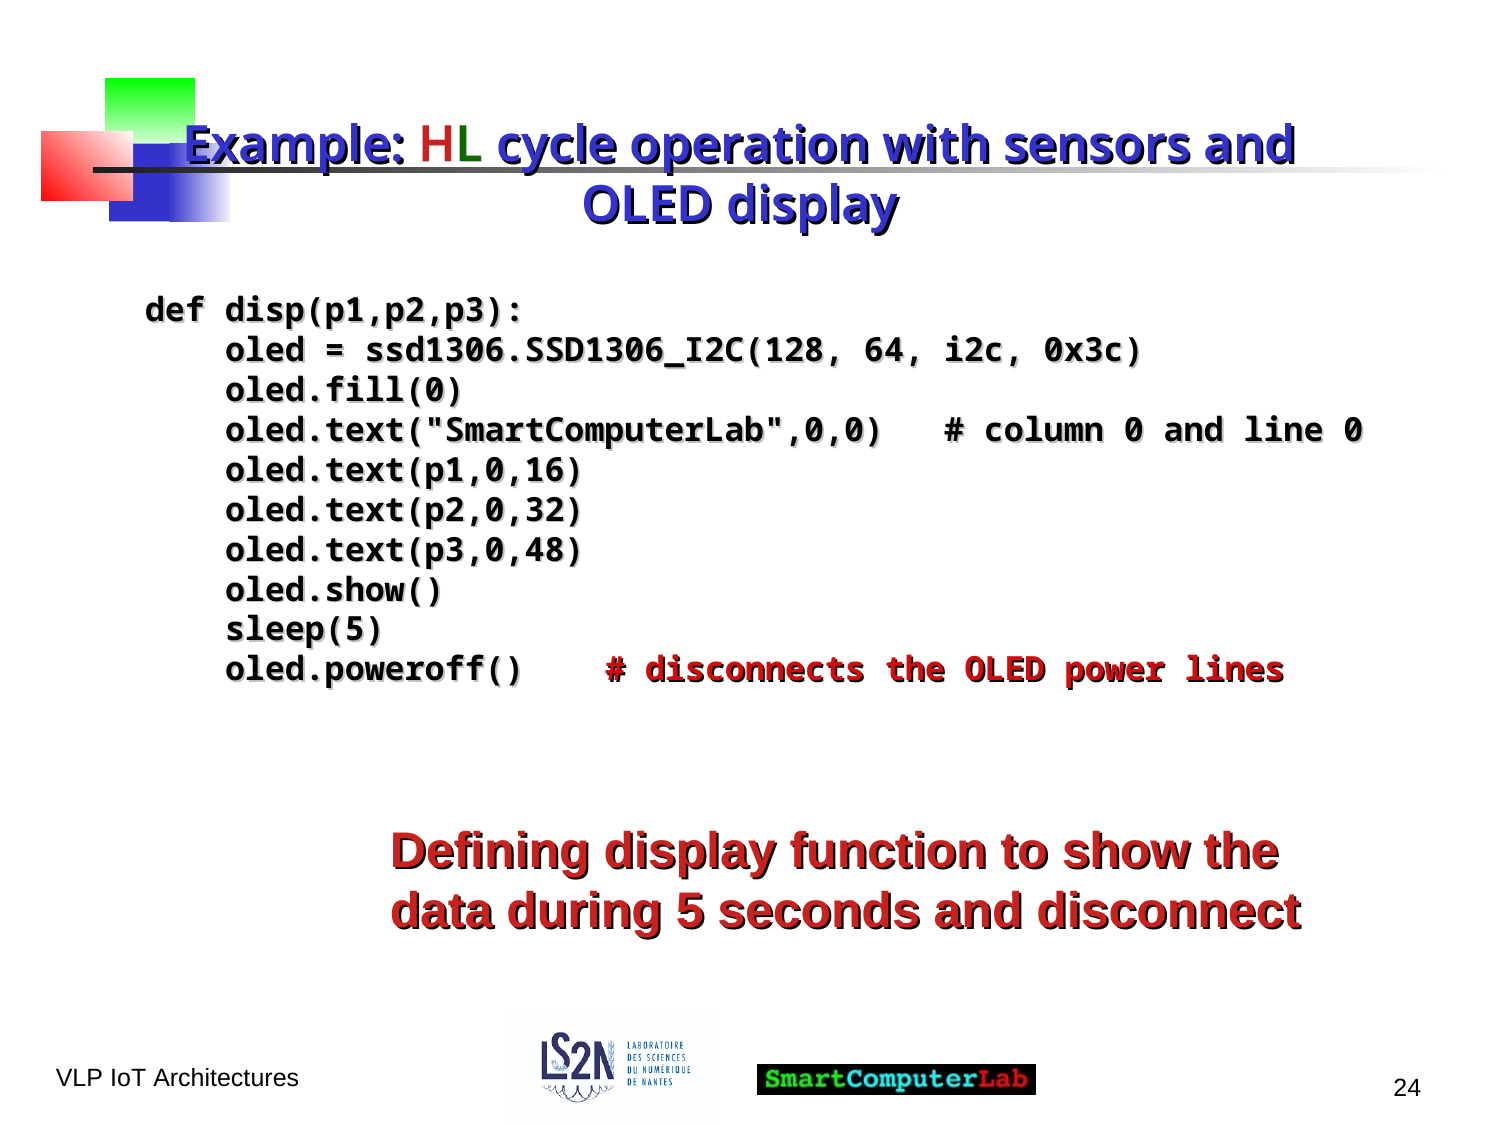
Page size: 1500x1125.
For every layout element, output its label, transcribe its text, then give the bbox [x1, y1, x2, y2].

picture [757, 1064, 1036, 1095]
title Example: HL cycle operation with sensors and OLED display [122, 103, 1357, 240]
text_box Defining display function to show the data during 5 seconds and disconnect [375, 810, 1370, 946]
text_box def disp(p1,p2,p3): oled = ssd1306.SSD1306_I2C(128, 64, i2c, 0x3c) oled.fill(0) oled.text("SmartComputerLab",0,0) # column 0 and line 0 oled.text(p1,0,16) oled.text(p2,0,32) oled.text(p3,0,48) oled.show() sleep(5) oled.poweroff() # disconnects the OLED power lines [130, 280, 1411, 826]
picture [510, 1009, 721, 1125]
